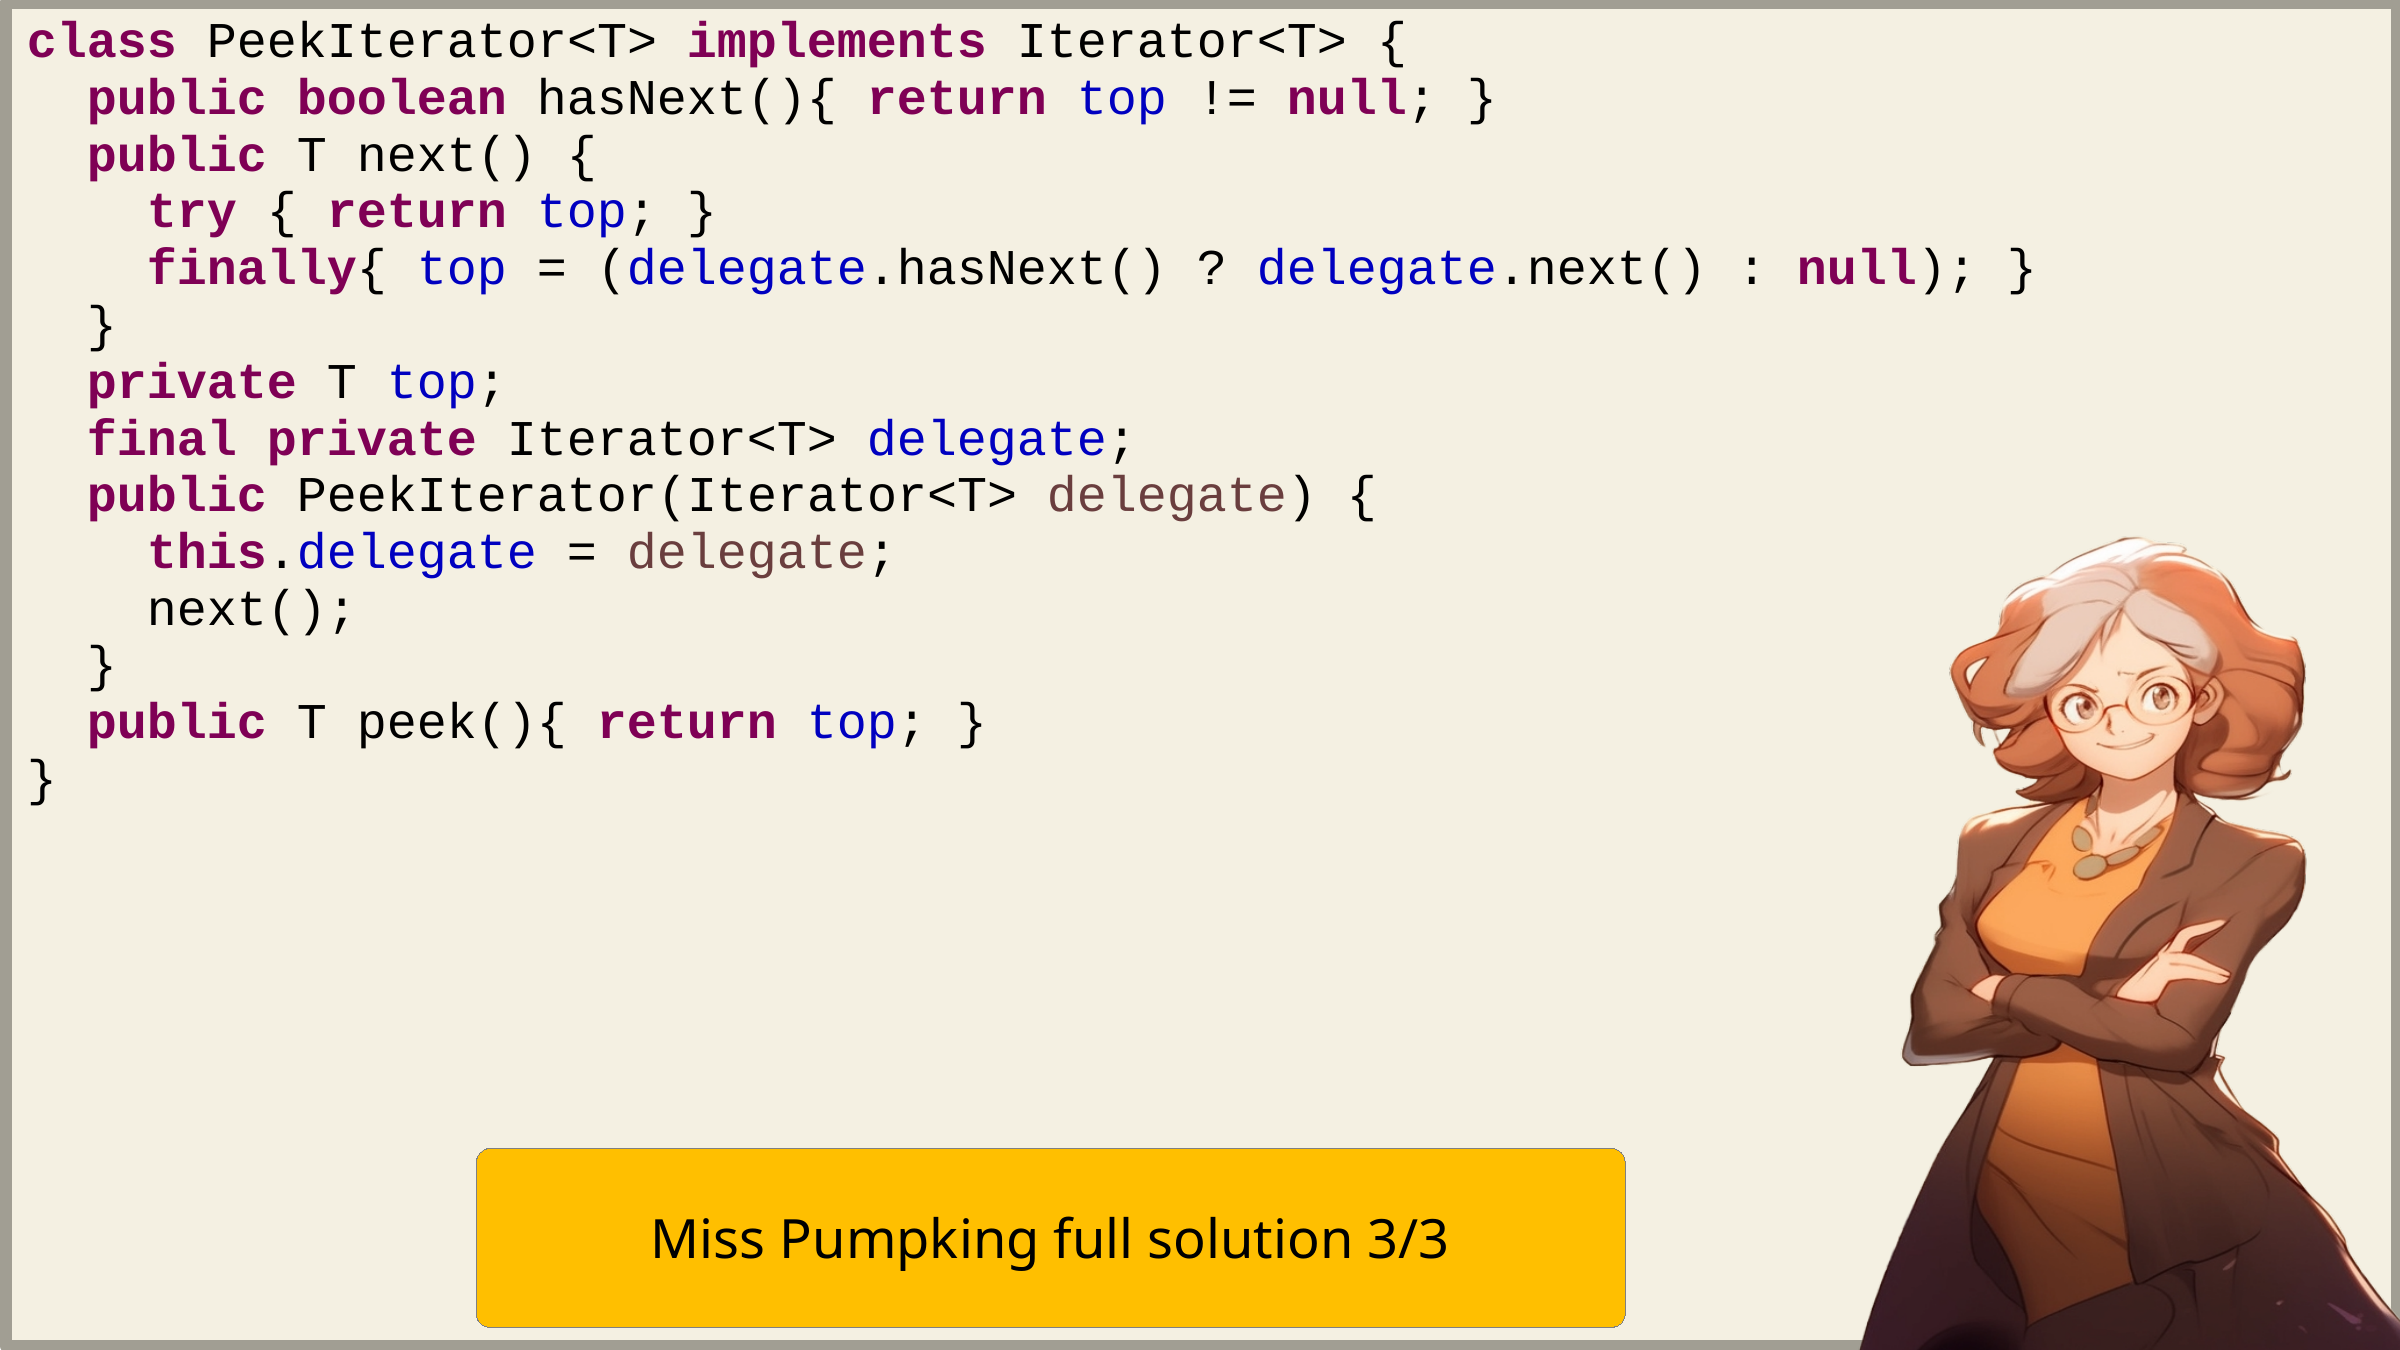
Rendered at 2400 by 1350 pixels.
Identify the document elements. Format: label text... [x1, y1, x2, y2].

text_box Miss Pumpking full solution 3/3 [476, 1148, 1517, 1328]
picture [1517, 516, 2400, 1350]
text_box class PeekIterator<T> implements Iterator<T> { public boolean hasNext(){ return top != null; } public T next() { try { return top; } finally{ top = (delegate.hasNext() ? delegate.next() : null); } } private T top; final private Iterator<T> delegate; public PeekIterator(Iterator<T> delegate) { this.delegate = delegate; next(); } public T peek(){ return top; } } [5, 2, 2398, 1346]
